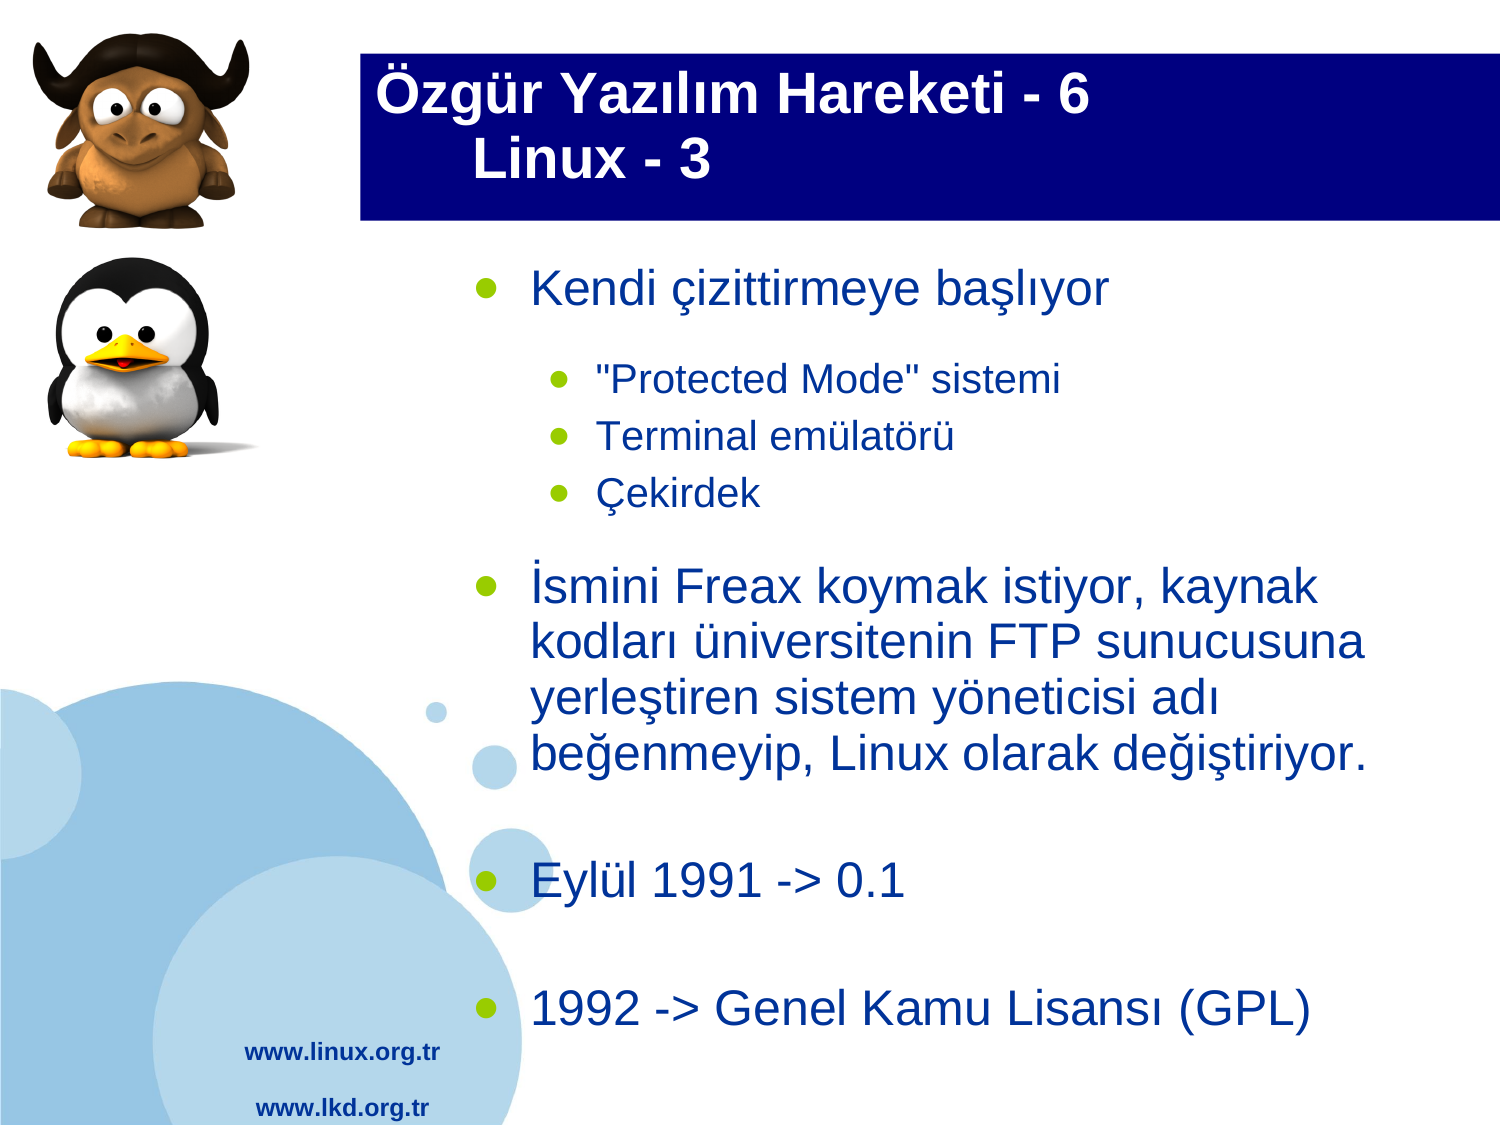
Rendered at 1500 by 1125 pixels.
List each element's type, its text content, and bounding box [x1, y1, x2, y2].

list Kendi çizittirmeye başlıyor "Protected Mode" sistemi Terminal emülatörü Çekirdek İsmini Freax koymak istiyor, kaynak kodları üniversitenin FTP sunucusuna yerleştiren sistem yöneticisi adı beğenmeyip, Linux olarak değiştiriyor. Eylül 1991 -> 0.1 1992 -> Genel Kamu Lisansı (GPL) [459, 252, 1471, 1044]
picture [0, 638, 625, 1125]
title Özgür Yazılım Hareketi - 6 Linux - 3 [360, 53, 1500, 221]
picture [29, 29, 255, 242]
picture [35, 247, 261, 473]
